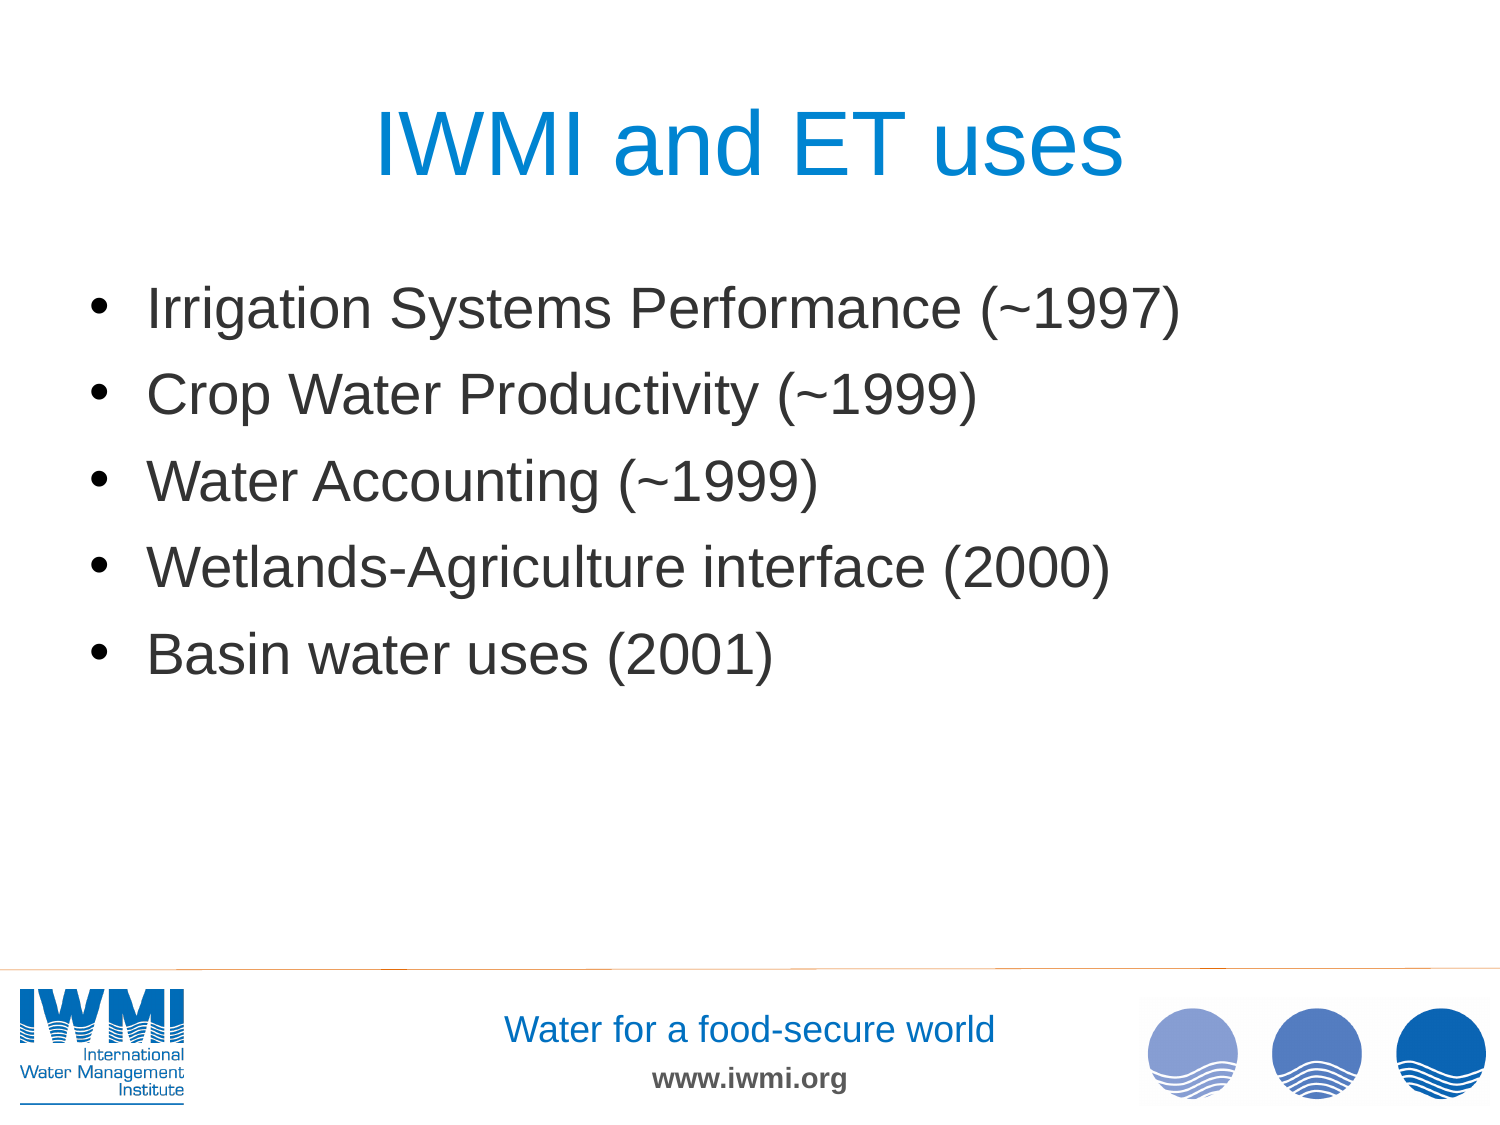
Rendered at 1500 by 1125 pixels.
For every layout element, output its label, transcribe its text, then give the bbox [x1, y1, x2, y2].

list Irrigation Systems Performance (~1997) Crop Water Productivity (~1999) Water Accounting (~1999) Wetlands-Agriculture interface (2000) Basin water uses (2001) [75, 262, 1426, 916]
title IWMI and ET uses [75, 45, 1426, 233]
picture [20, 989, 184, 1105]
